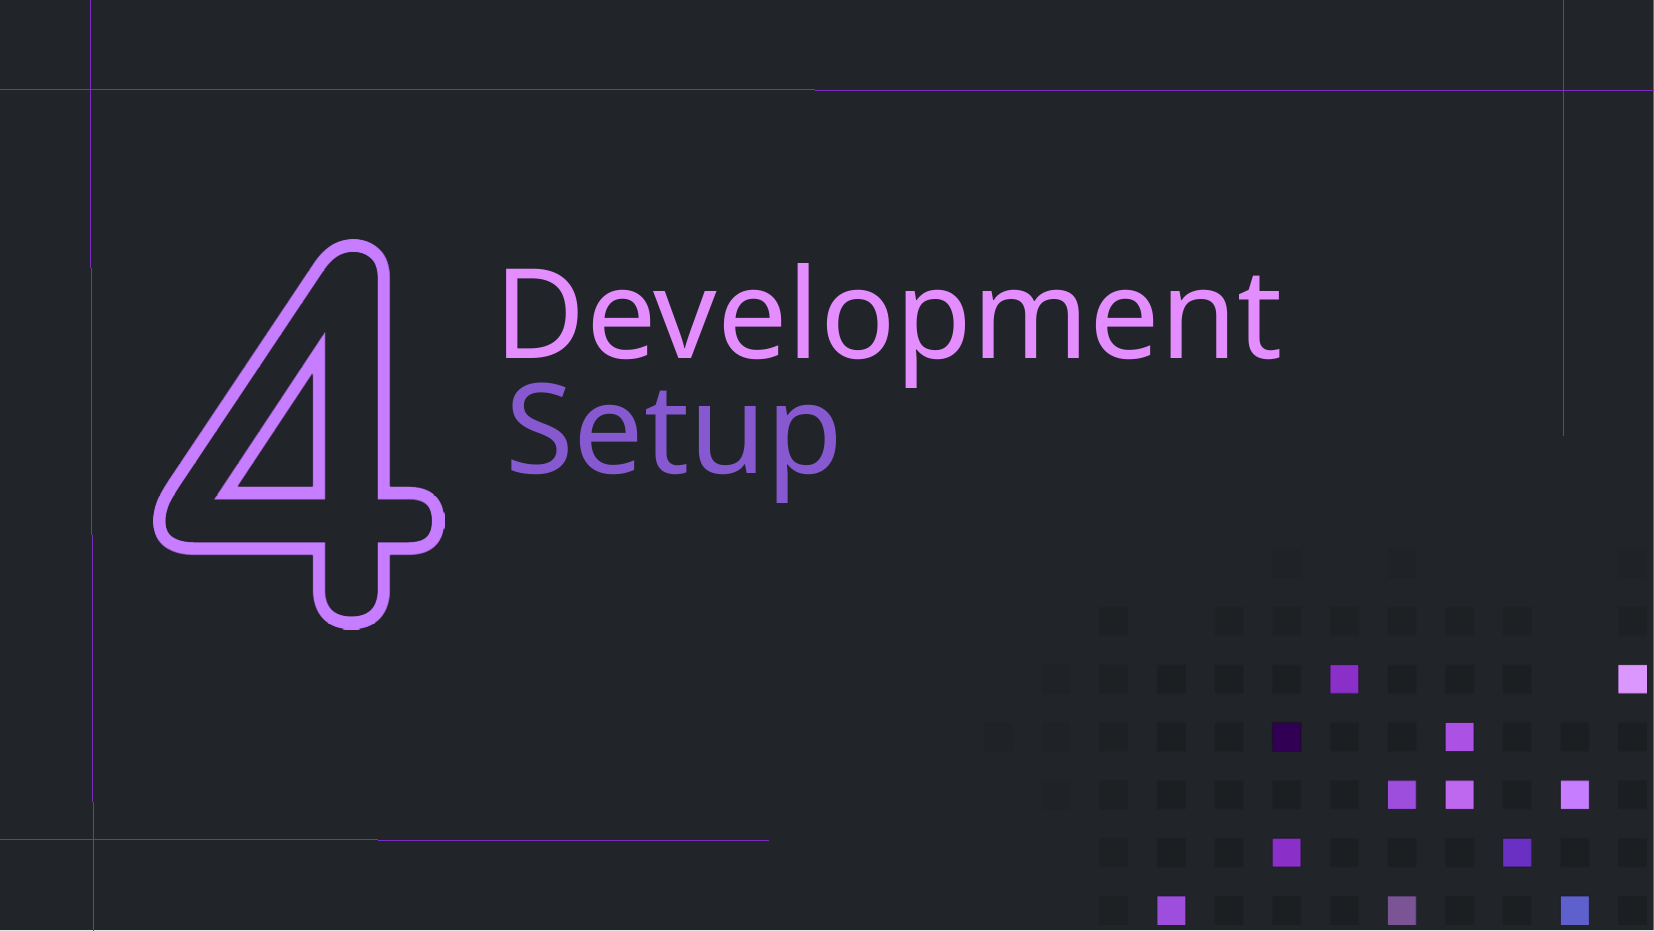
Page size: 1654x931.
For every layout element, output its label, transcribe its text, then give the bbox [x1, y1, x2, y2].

text_box Setup [490, 332, 1309, 641]
text_box Development [480, 225, 1474, 376]
